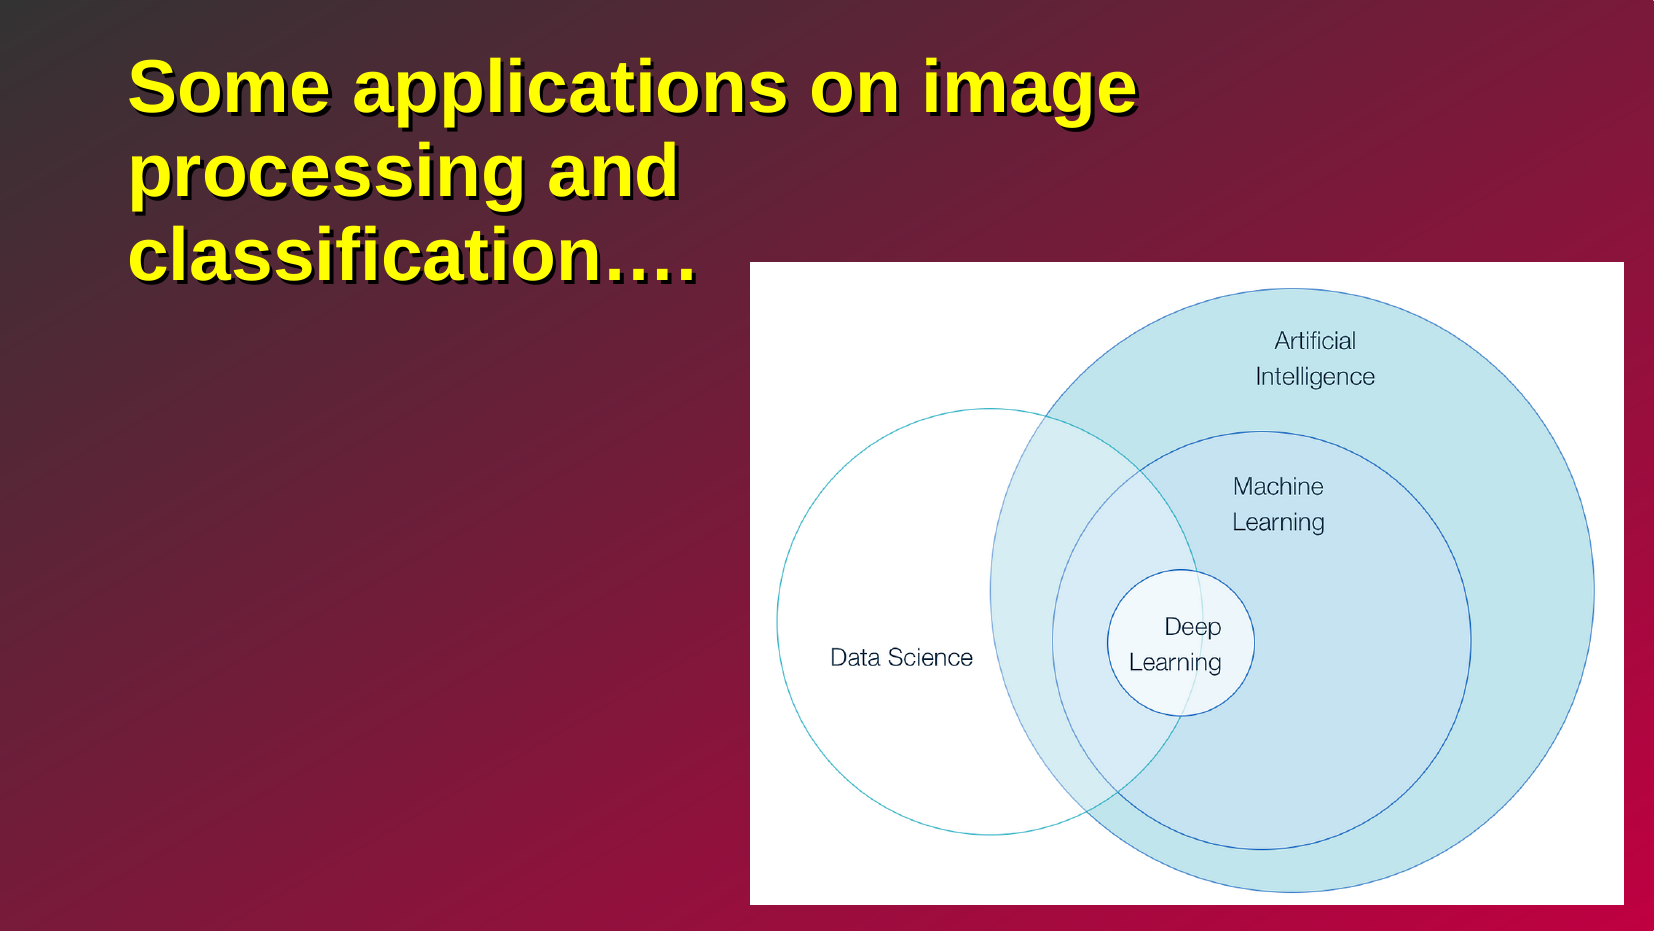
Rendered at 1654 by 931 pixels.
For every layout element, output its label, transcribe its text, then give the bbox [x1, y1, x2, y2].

text_box Some applications on image processing and classification…. [112, 37, 1201, 338]
picture [750, 262, 1624, 905]
